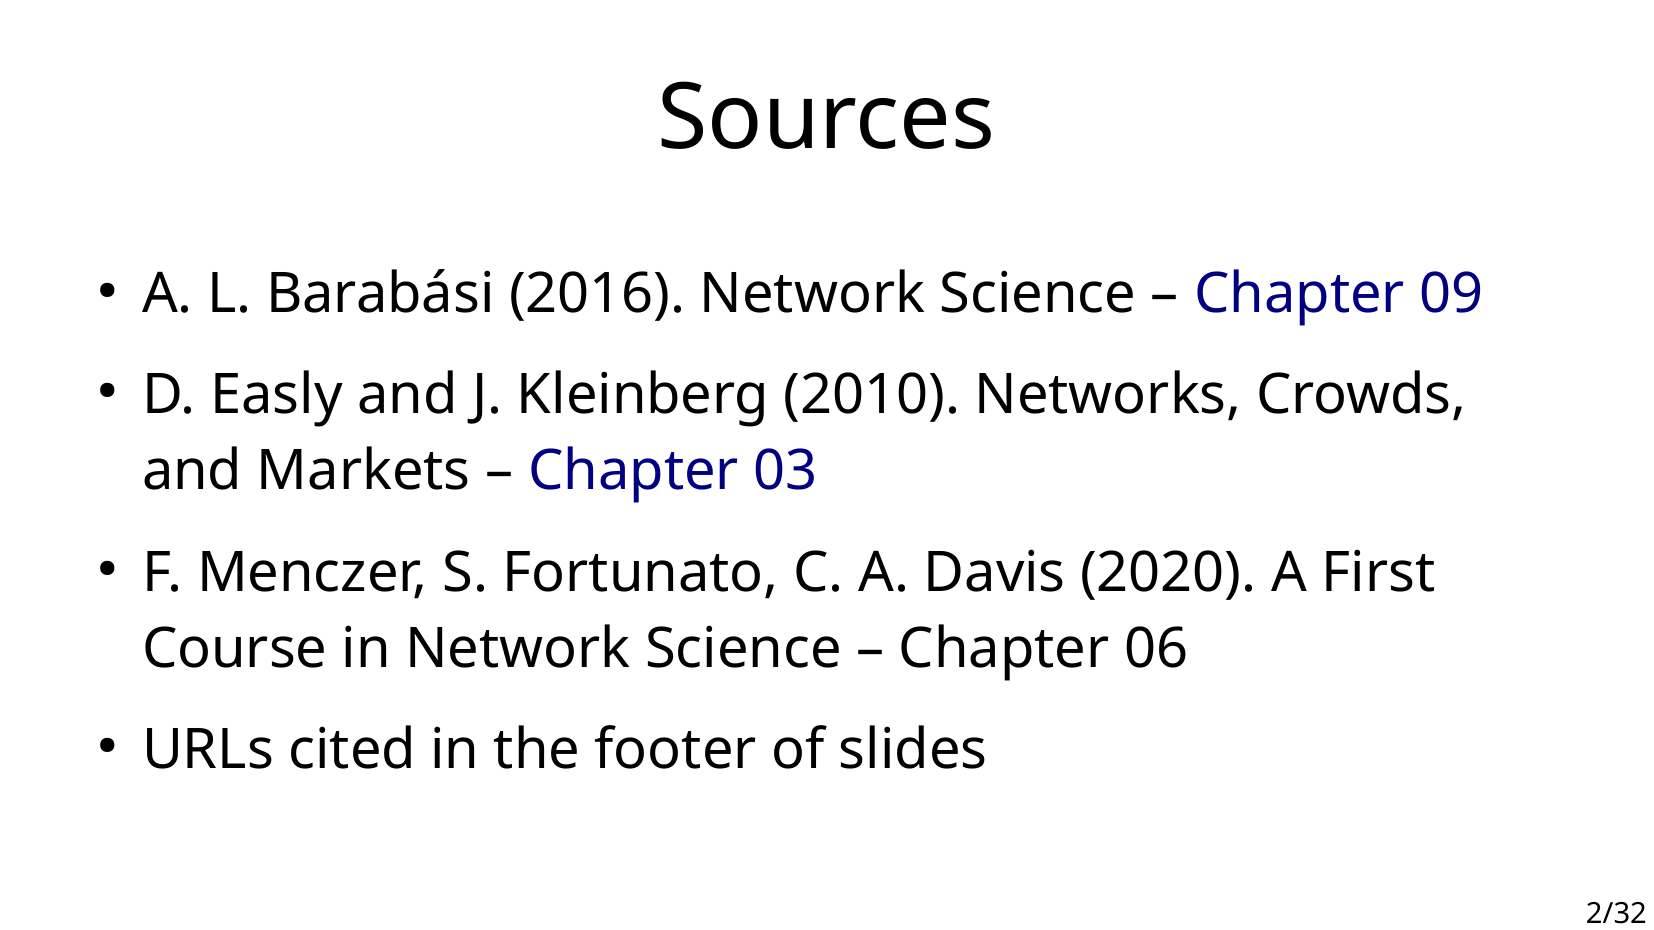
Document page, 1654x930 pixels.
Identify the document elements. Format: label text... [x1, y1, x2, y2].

list A. L. Barabási (2016). Network Science – Chapter 09 D. Easly and J. Kleinberg (2010). Networks, Crowds, and Markets – Chapter 03 F. Menczer, S. Fortunato, C. A. Davis (2020). A First Course in Network Science – Chapter 06 URLs cited in the footer of slides [82, 252, 1571, 793]
title Sources [82, 1, 1571, 225]
